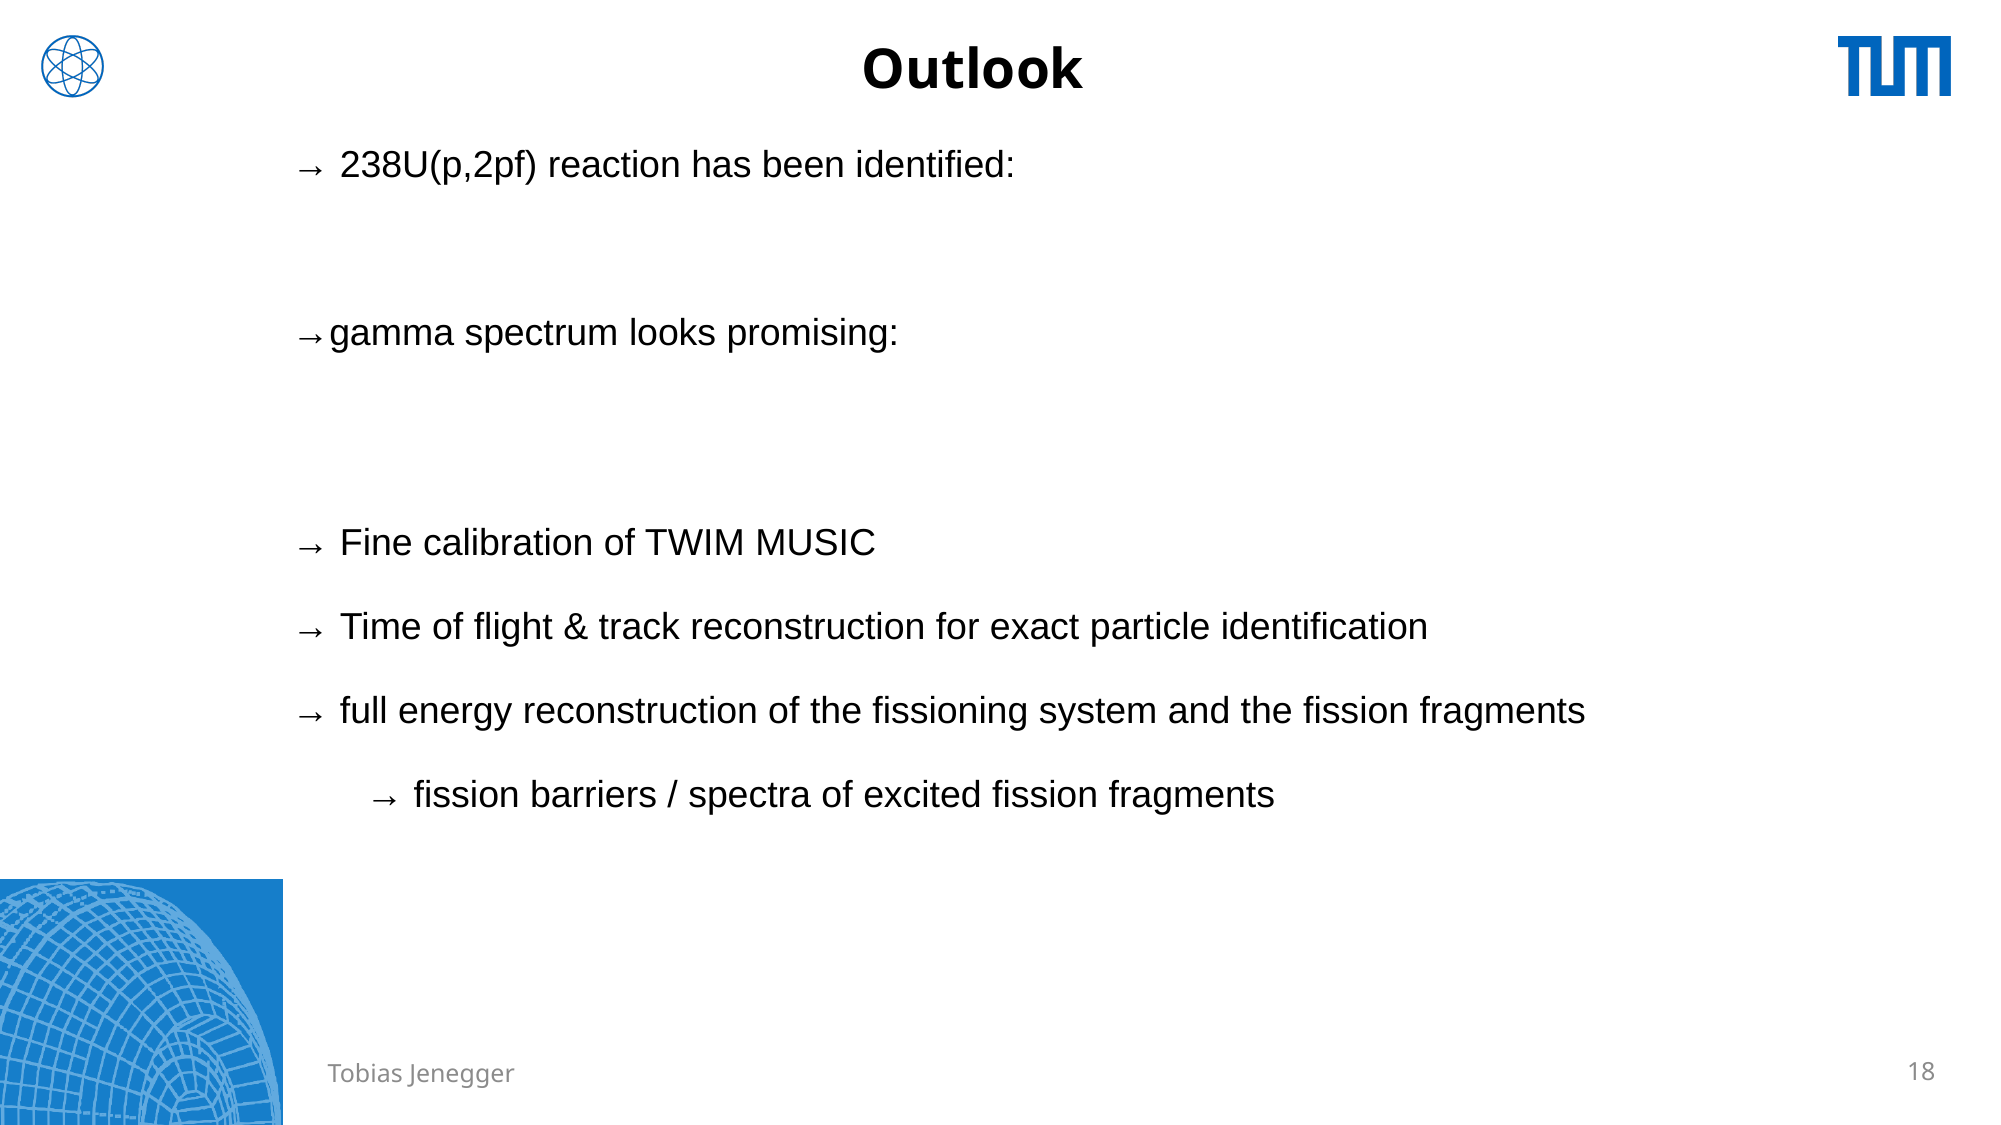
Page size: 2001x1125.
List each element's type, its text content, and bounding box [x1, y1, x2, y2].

picture [36, 30, 108, 101]
title Outlook [137, 32, 1809, 109]
picture [1838, 36, 1951, 96]
text_box → 238U(p,2pf) reaction has been identified: →gamma spectrum looks promising: → Fine calibration of TWIM MUSIC → Time of flight & track reconstruction for exact particle identification → full energy reconstruction of the fissioning system and the fission fragments → fission barriers / spectra of excited fission fragments [277, 136, 1688, 866]
slide_number Tobias Jenegger [312, 1042, 588, 1103]
slide_number <number> [1500, 1042, 1951, 1103]
picture [0, 879, 283, 1125]
